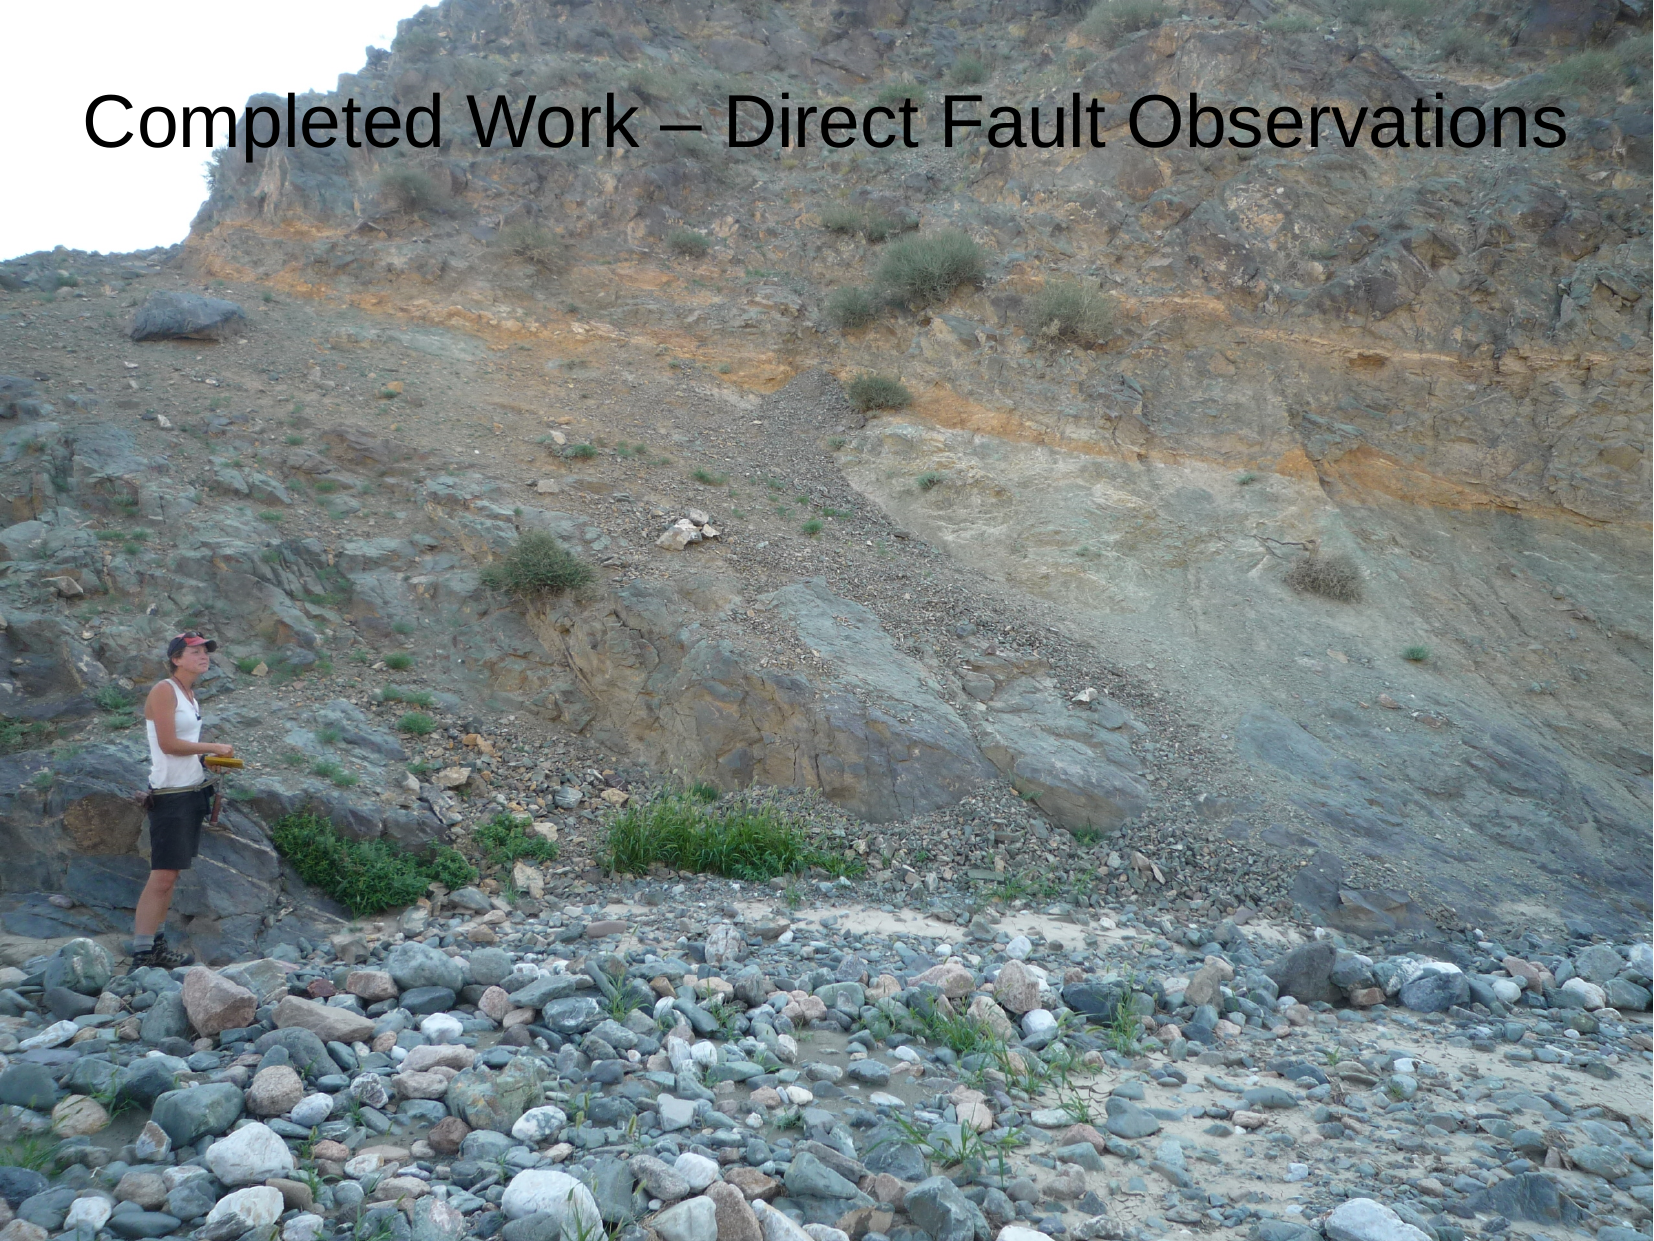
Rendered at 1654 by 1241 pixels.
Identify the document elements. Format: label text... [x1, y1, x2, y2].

picture [0, 0, 1653, 1241]
title Completed Work – Direct Fault Observations [82, 17, 1571, 226]
